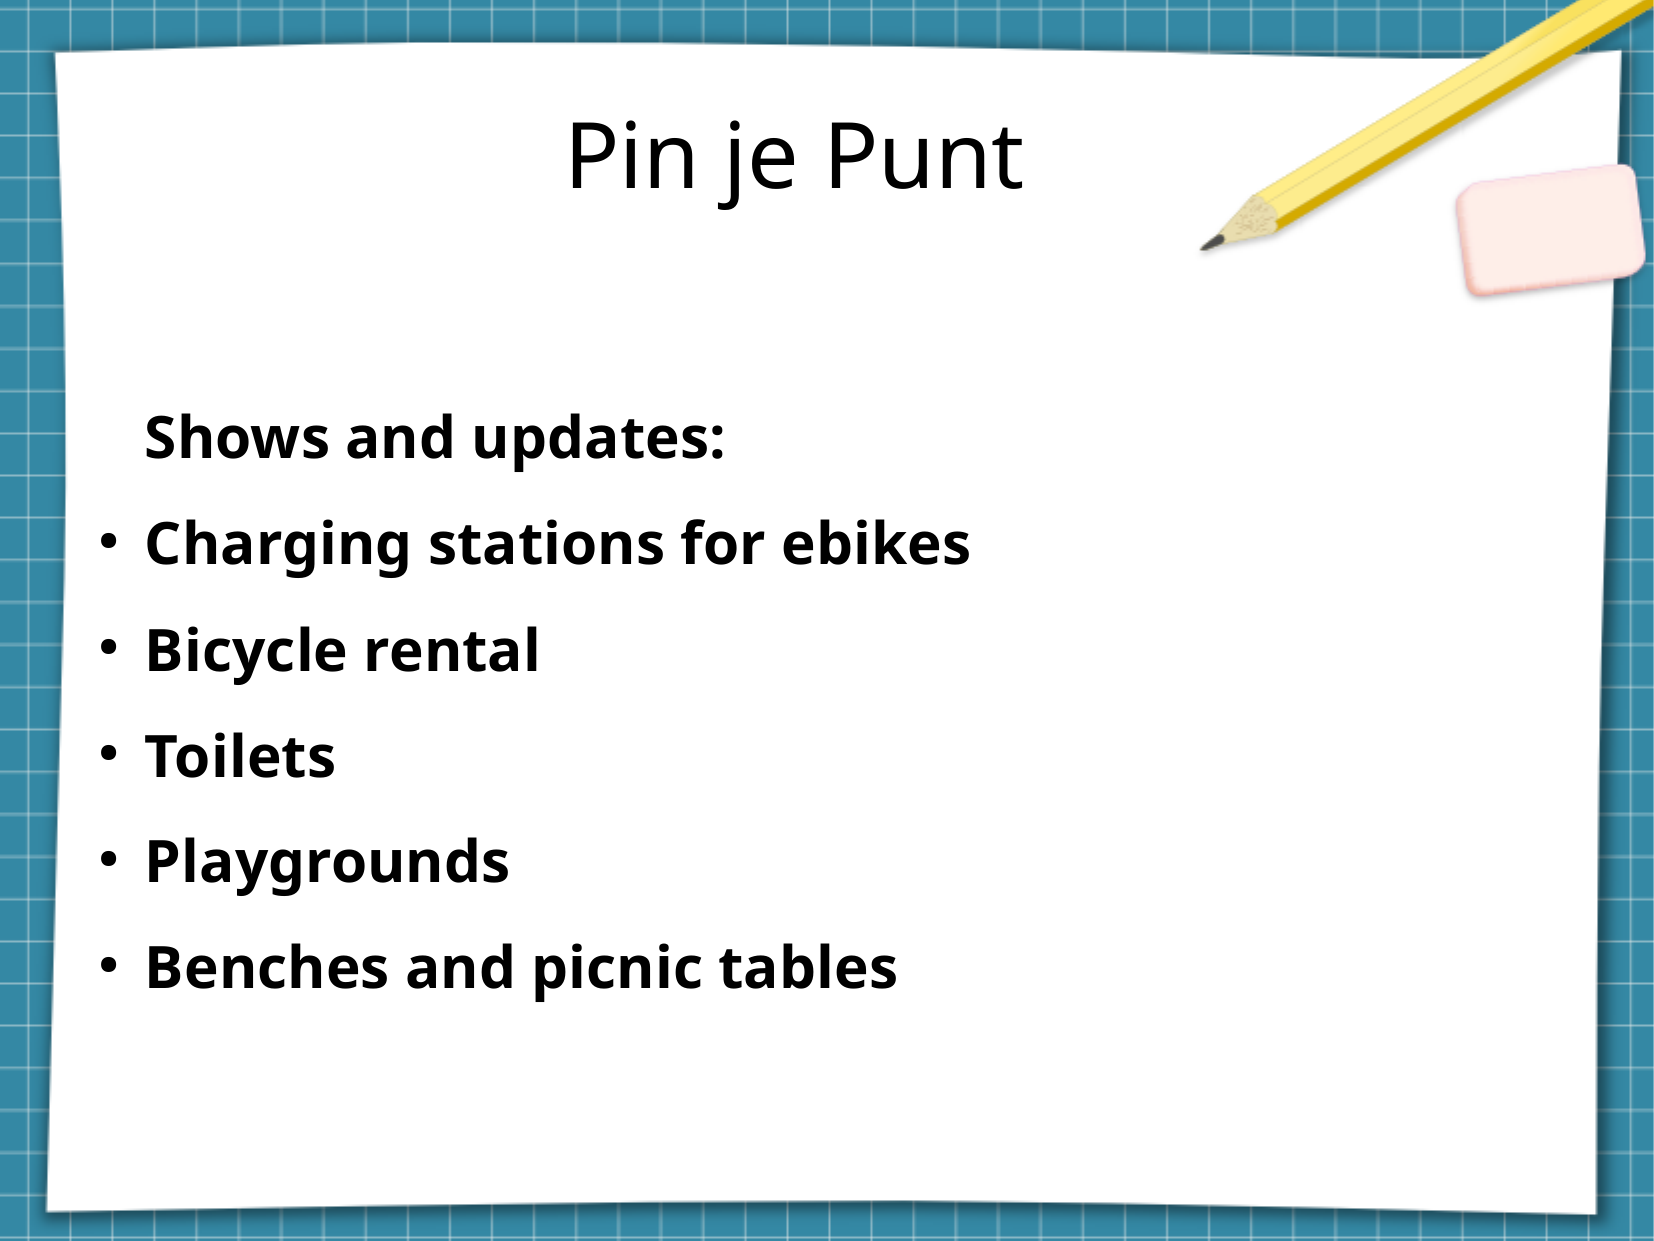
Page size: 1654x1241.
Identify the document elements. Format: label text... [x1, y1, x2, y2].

picture [0, 0, 1654, 1241]
title Pin je Punt [82, 49, 1571, 257]
list Shows and updates: Charging stations for ebikes Bicycle rental Toilets Playgrounds Benches and picnic tables [82, 290, 1571, 1010]
